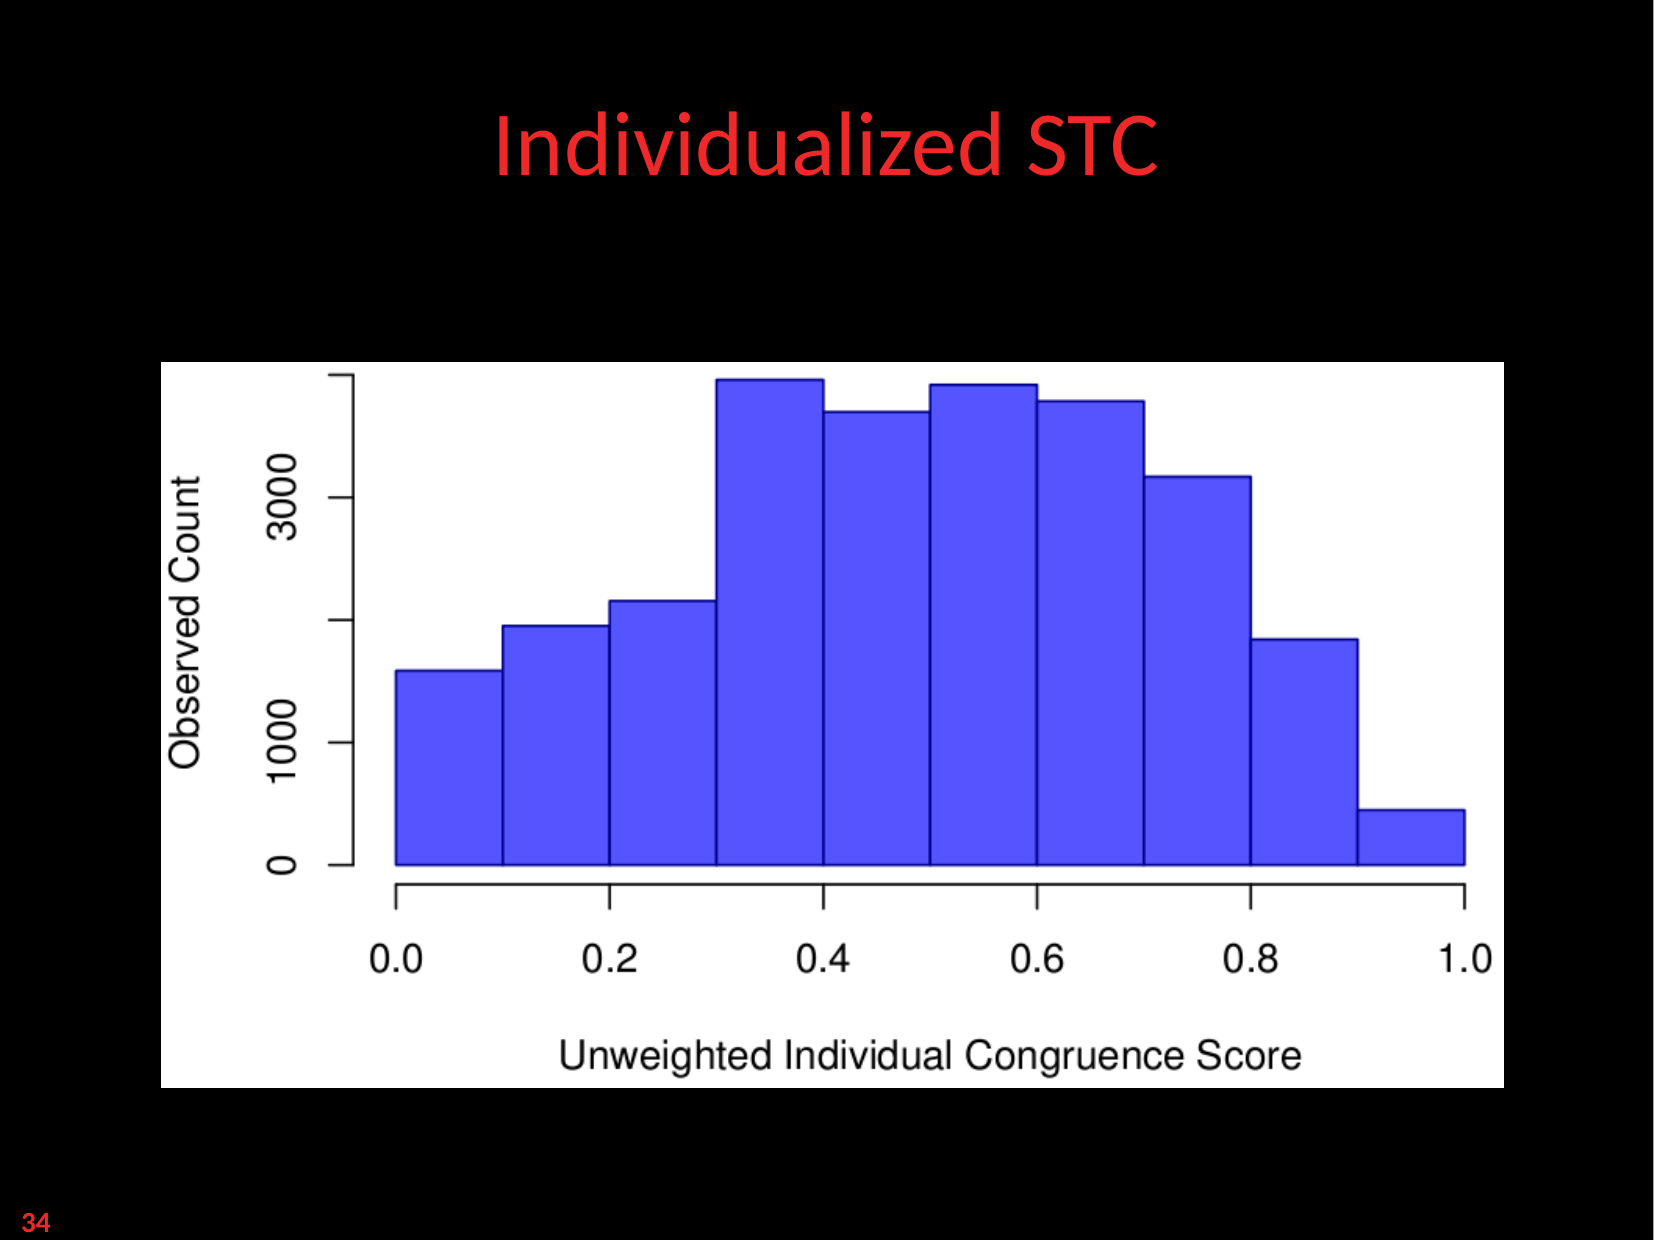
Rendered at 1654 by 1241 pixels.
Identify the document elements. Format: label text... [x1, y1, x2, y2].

title Individualized STC [82, 56, 1571, 250]
picture [161, 362, 1504, 1088]
